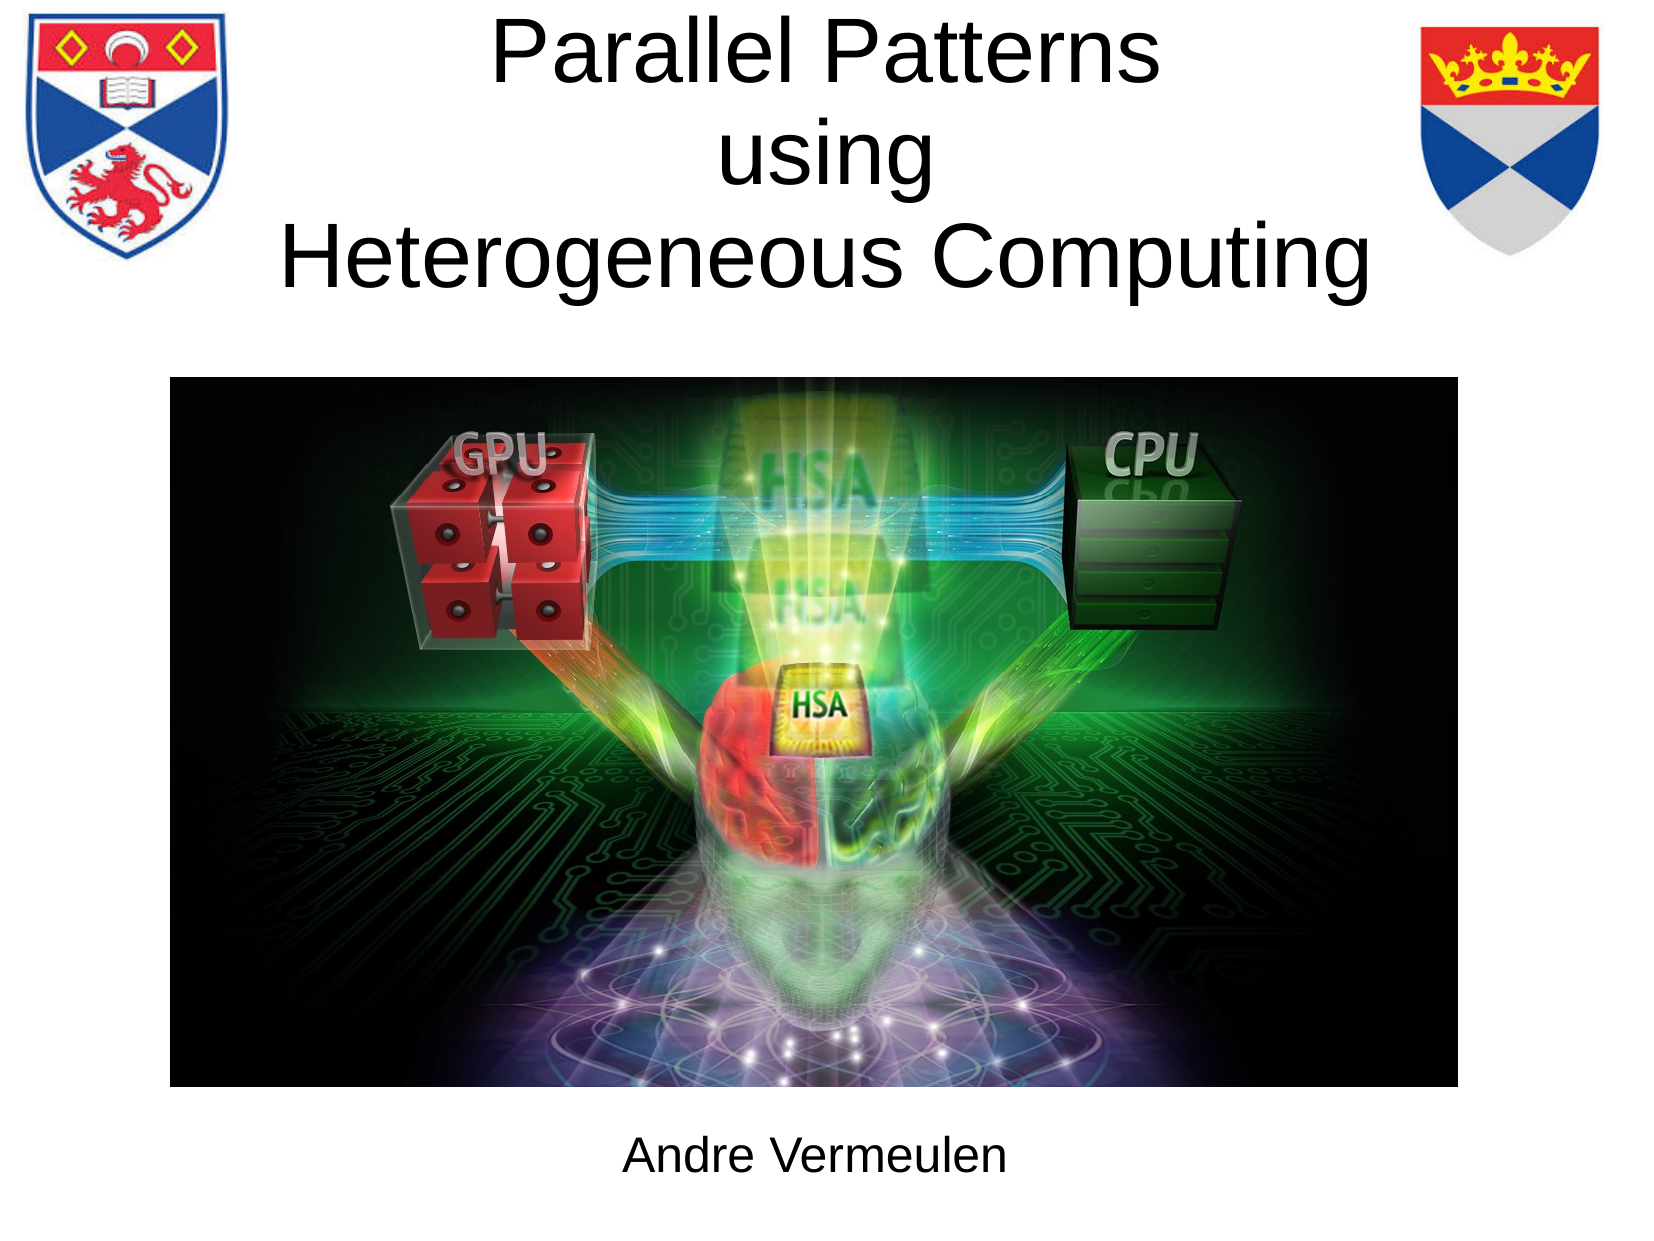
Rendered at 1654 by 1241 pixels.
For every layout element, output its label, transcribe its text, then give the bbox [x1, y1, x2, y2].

picture [1393, 23, 1630, 260]
title Andre Vermeulen [70, 1110, 1560, 1200]
picture [23, 11, 230, 262]
title Parallel Patterns using Heterogeneous Computing [82, 0, 1571, 308]
title [82, 1086, 1571, 1188]
picture [170, 377, 1458, 1086]
